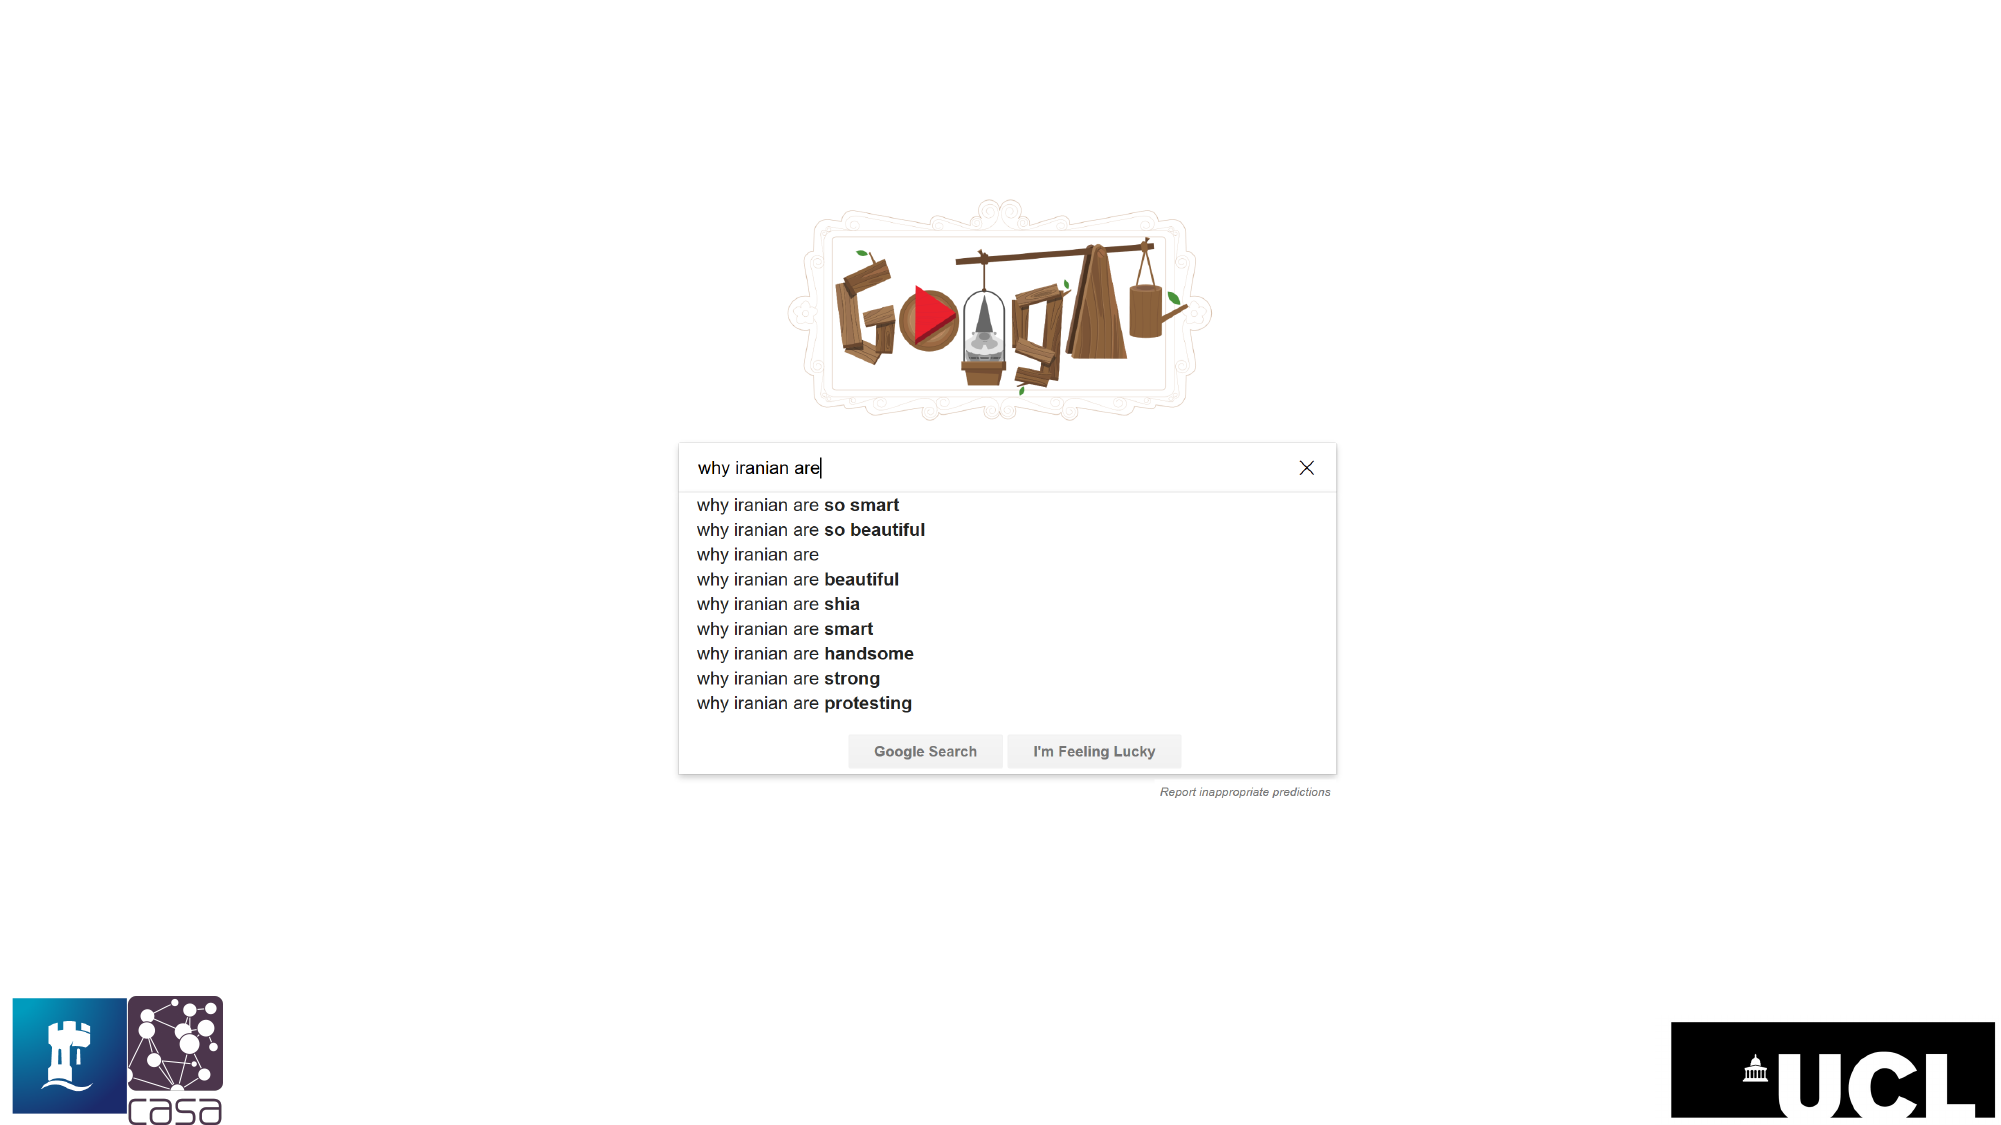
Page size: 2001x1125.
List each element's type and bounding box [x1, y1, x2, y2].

picture [654, 193, 1370, 816]
